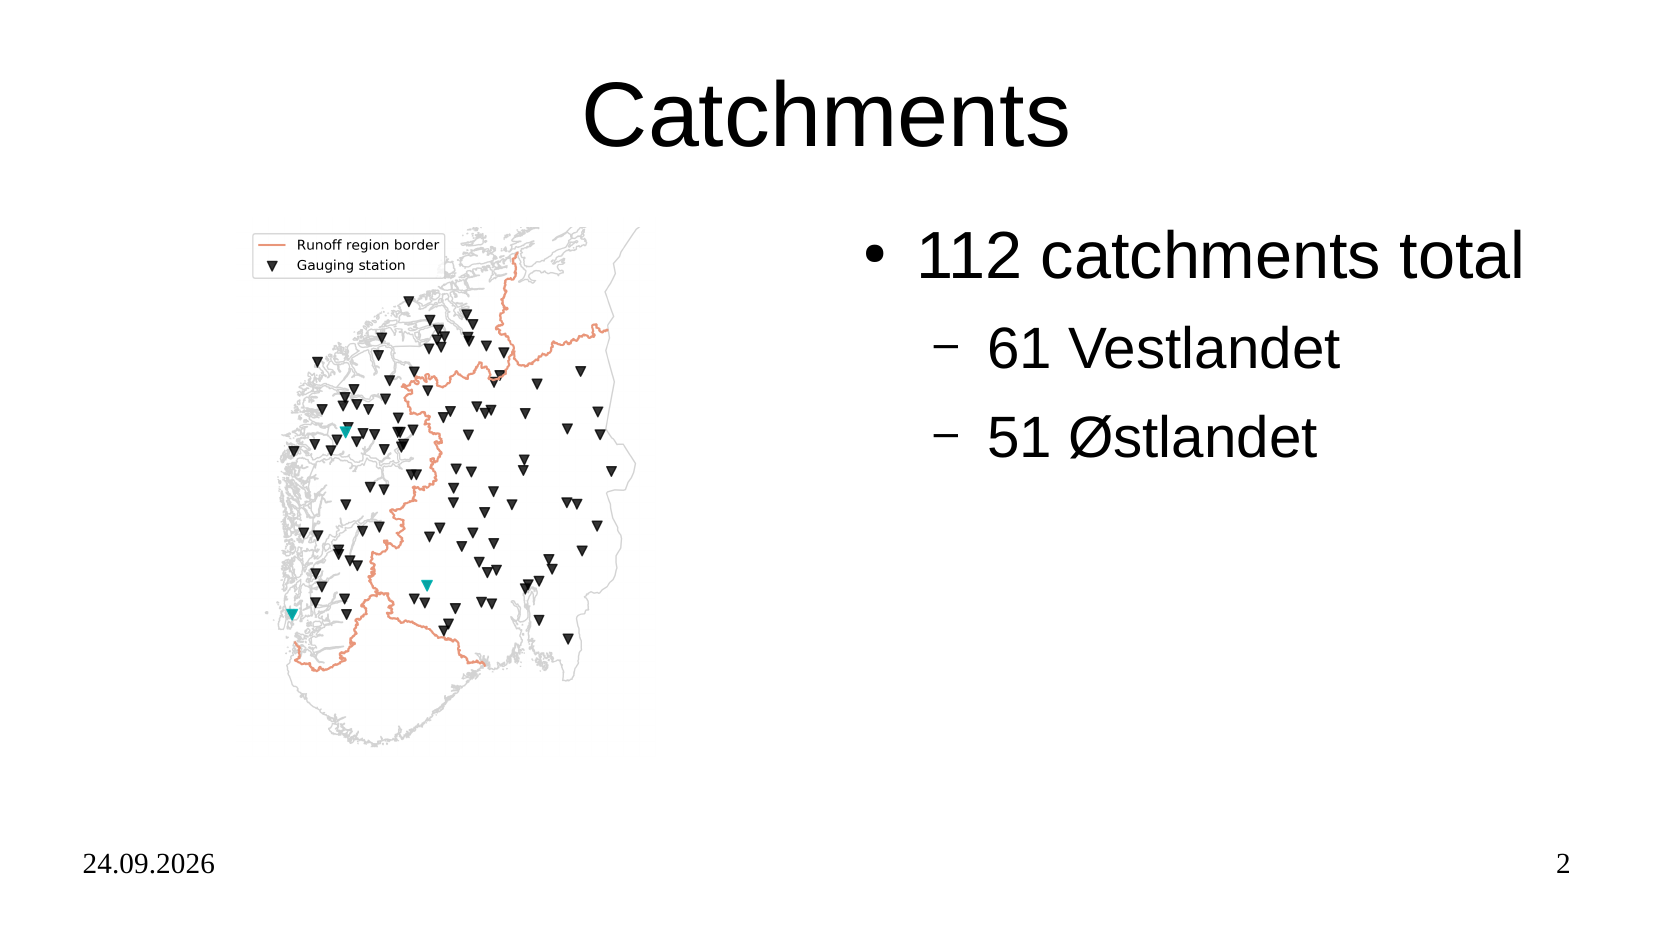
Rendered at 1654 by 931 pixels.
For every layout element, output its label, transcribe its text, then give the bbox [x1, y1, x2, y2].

picture [236, 217, 656, 758]
list 112 catchments total 61 Vestlandet 51 Østlandet [845, 217, 1572, 758]
title Catchments [82, 37, 1571, 193]
